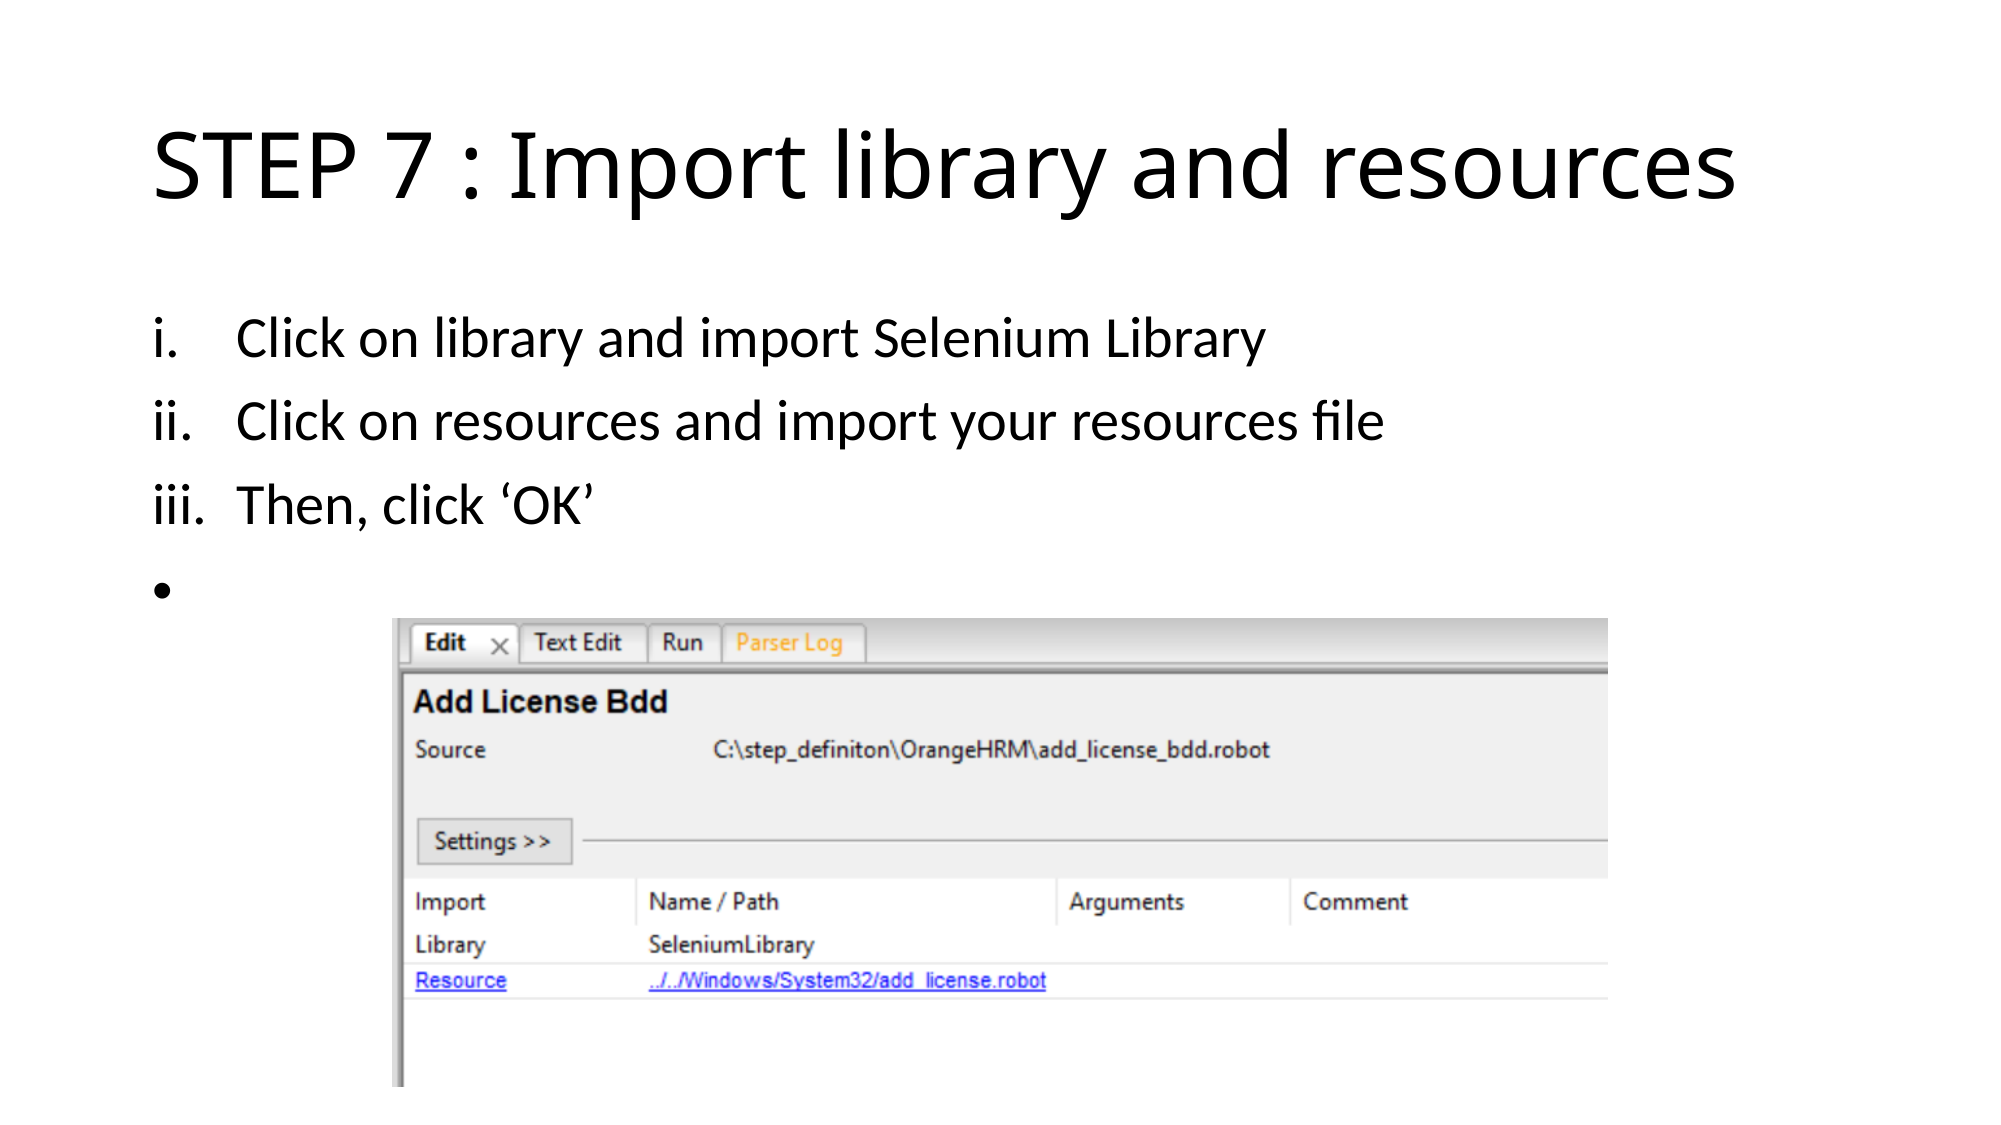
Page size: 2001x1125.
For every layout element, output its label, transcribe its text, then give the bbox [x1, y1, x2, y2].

title STEP 7 : Import library and resources [137, 59, 1863, 278]
list Click on library and import Selenium Library Click on resources and import your resources file Then, click ‘OK’ [137, 299, 1863, 1014]
picture [392, 618, 1608, 1088]
